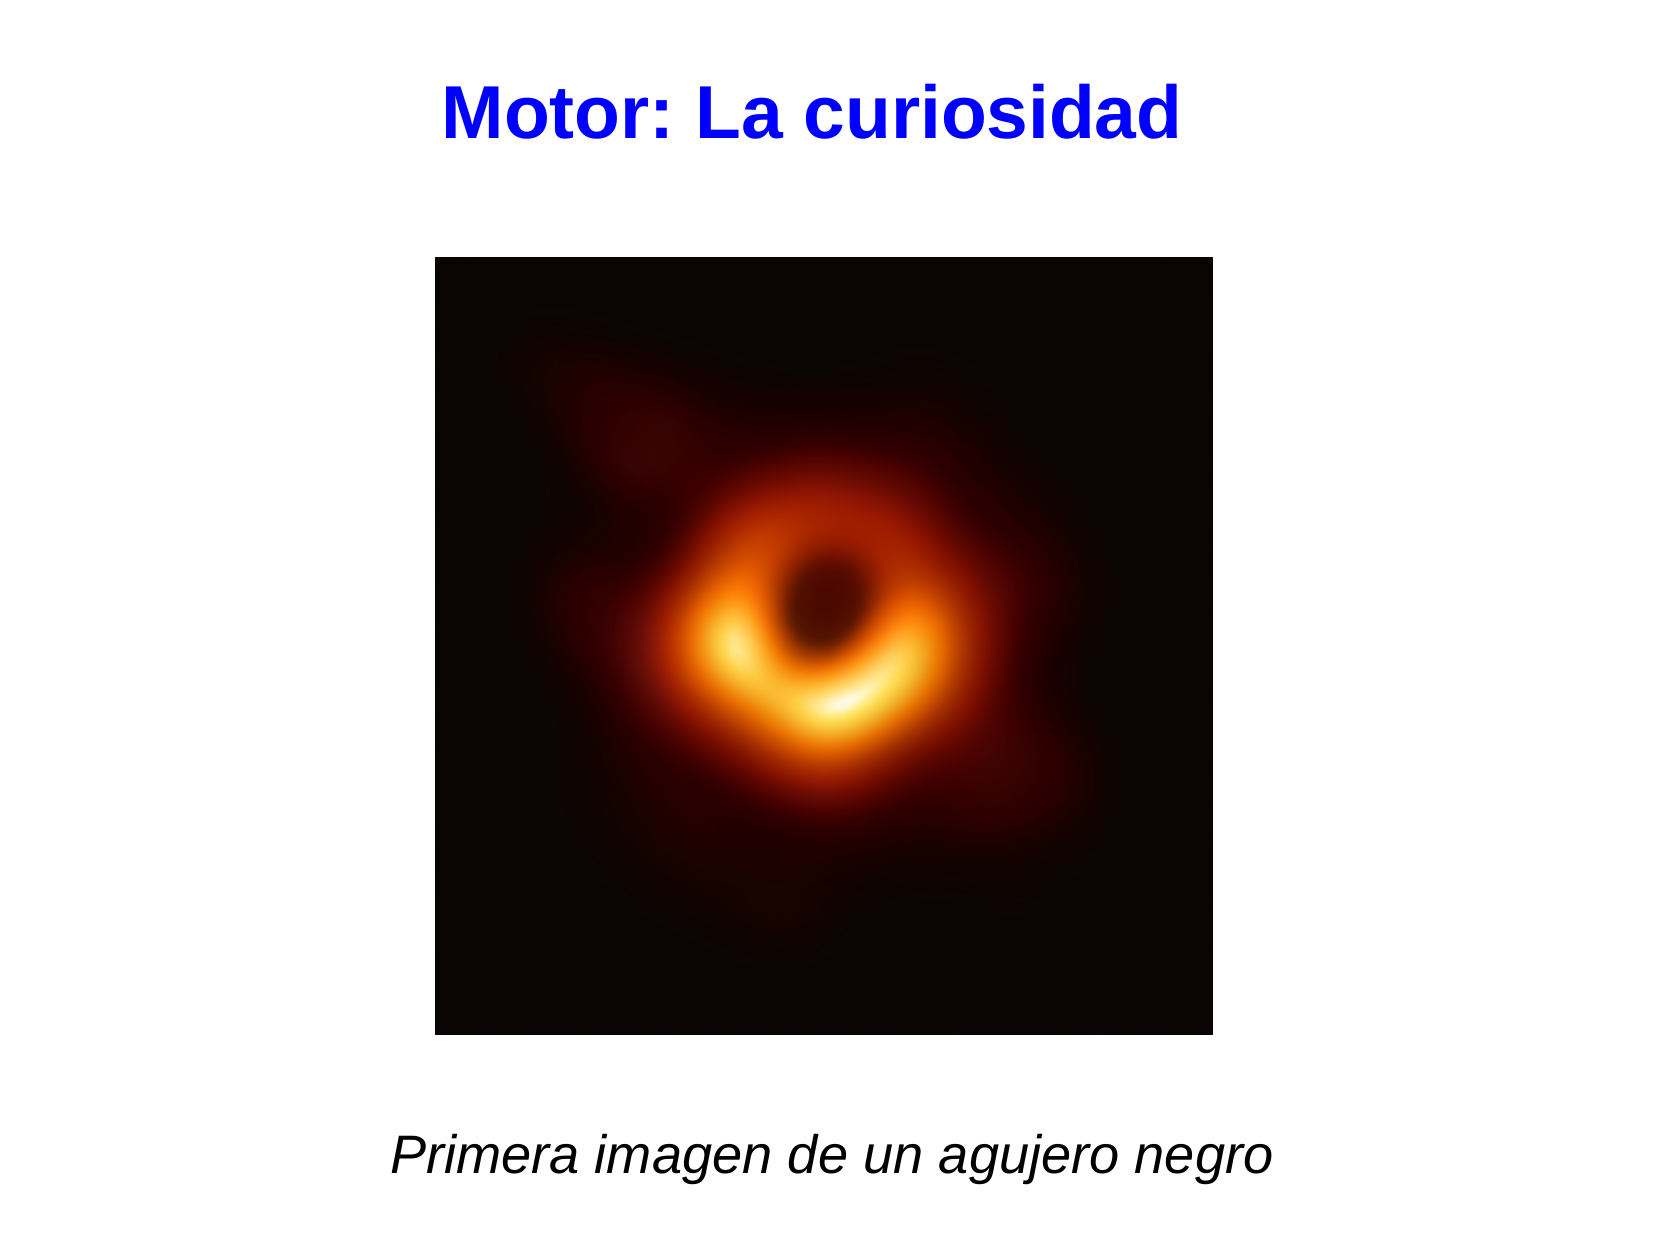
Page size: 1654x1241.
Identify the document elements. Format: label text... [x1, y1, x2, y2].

text_box Motor: La curiosidad [64, 60, 1561, 166]
picture [435, 257, 1213, 1036]
text_box Primera imagen de un agujero negro [375, 1094, 1291, 1216]
